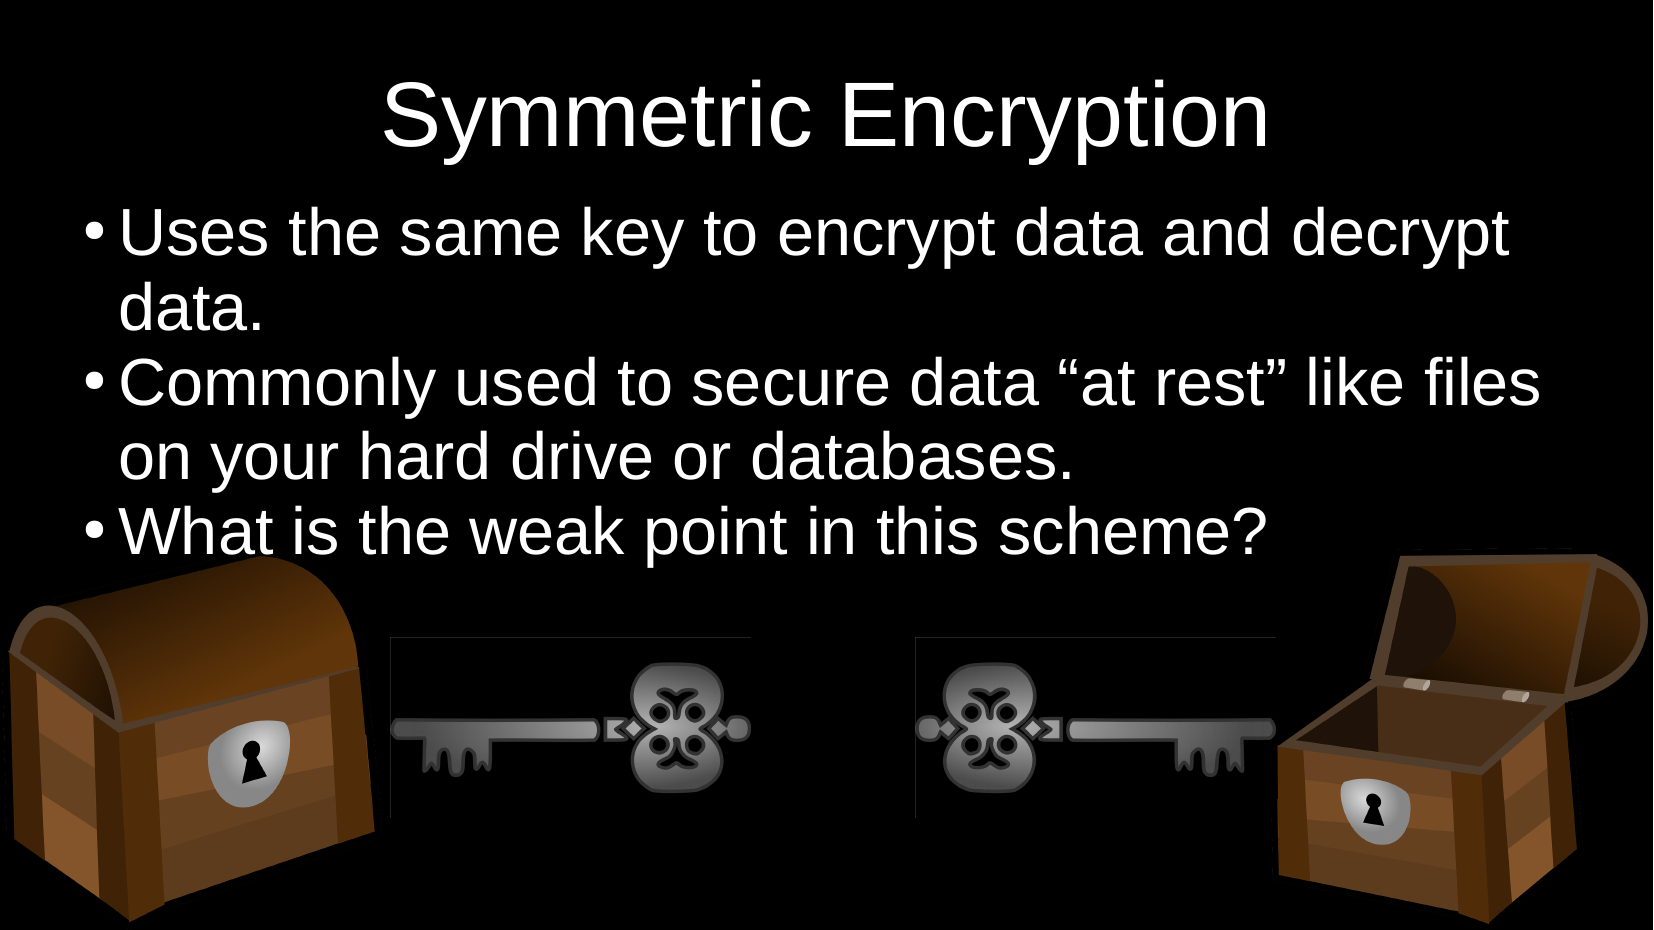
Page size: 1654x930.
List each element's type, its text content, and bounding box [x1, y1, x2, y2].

subtitle Uses the same key to encrypt data and decrypt data. Commonly used to secure data “at rest” like files on your hard drive or databases. What is the weak point in this scheme? [82, 112, 1571, 652]
picture [915, 548, 1653, 930]
picture [0, 548, 382, 930]
picture [390, 637, 751, 818]
title Symmetric Encryption [82, 37, 1571, 112]
